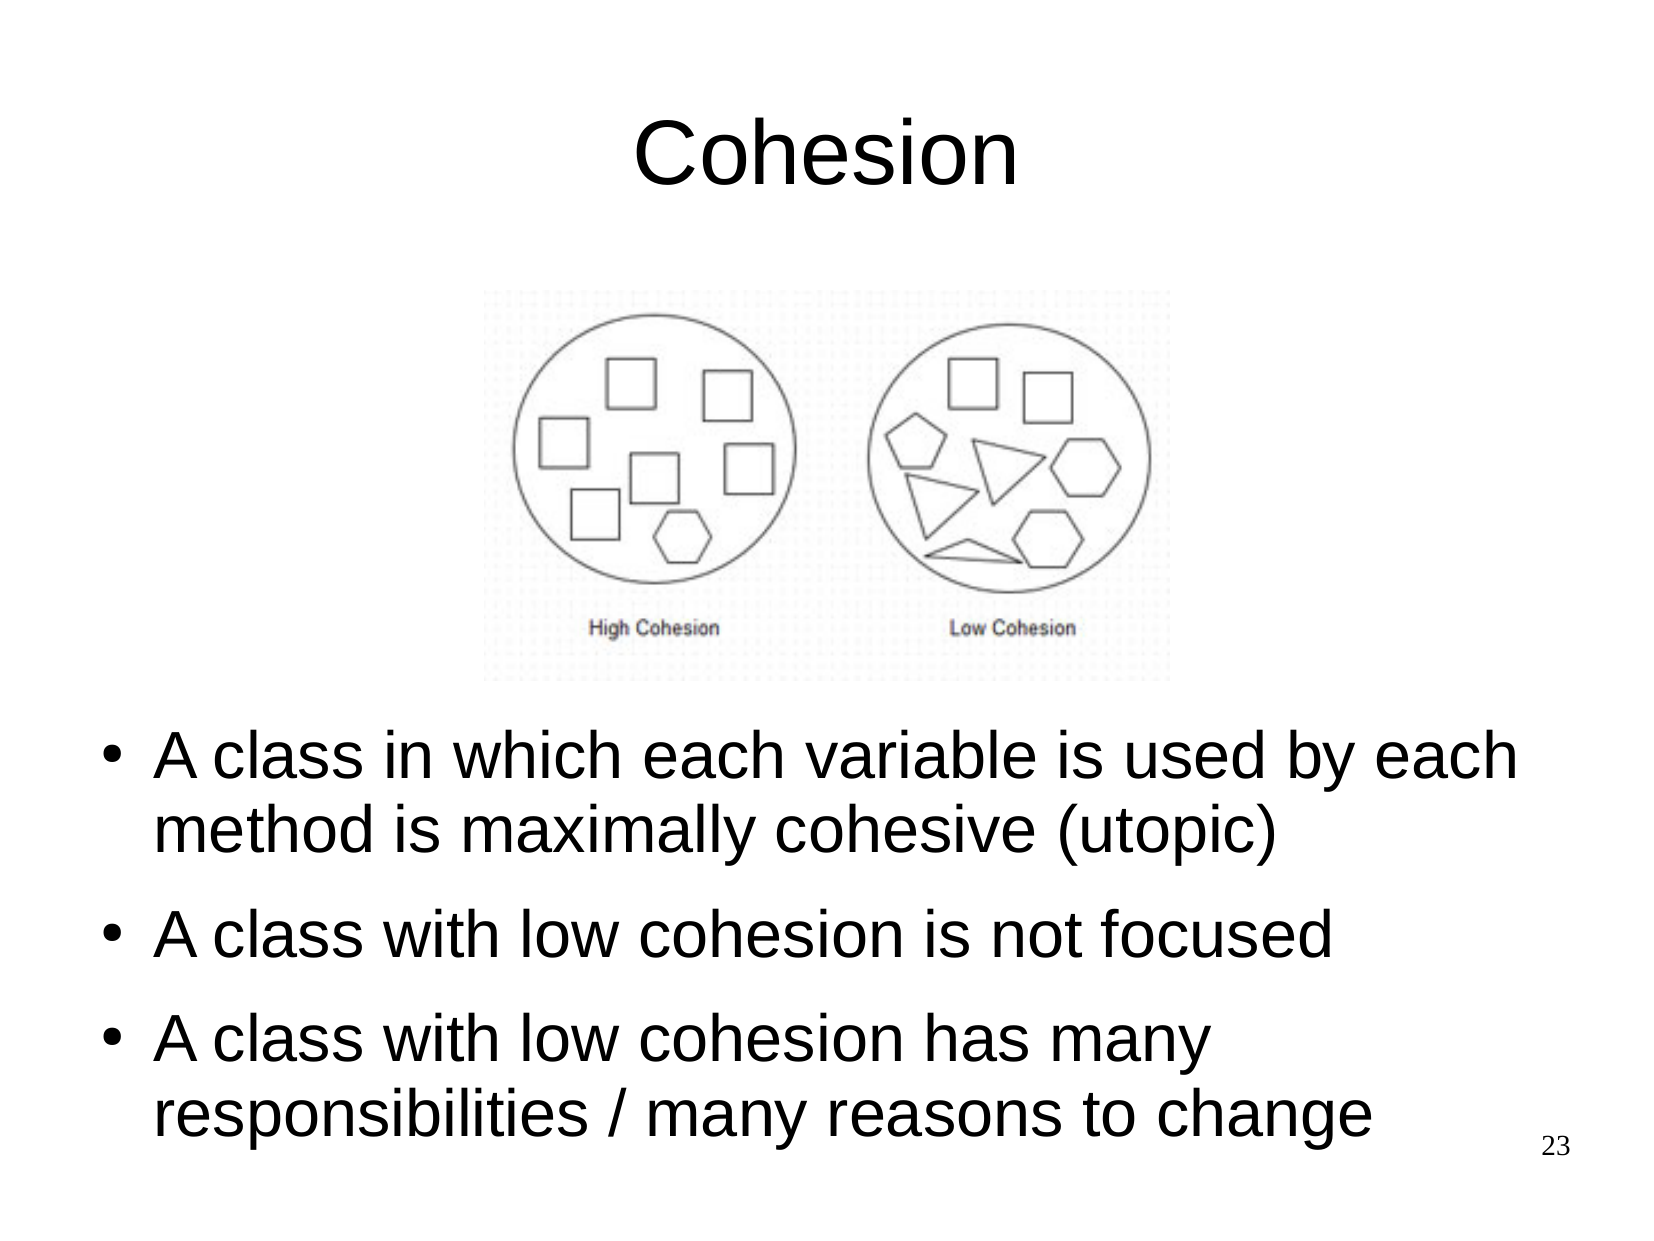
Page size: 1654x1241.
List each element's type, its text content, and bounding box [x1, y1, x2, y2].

picture [484, 290, 1170, 681]
list A class in which each variable is used by each method is maximally cohesive (utopic) A class with low cohesion is not focused A class with low cohesion has many responsibilities / many reasons to change [82, 717, 1571, 1151]
title Cohesion [82, 49, 1571, 257]
